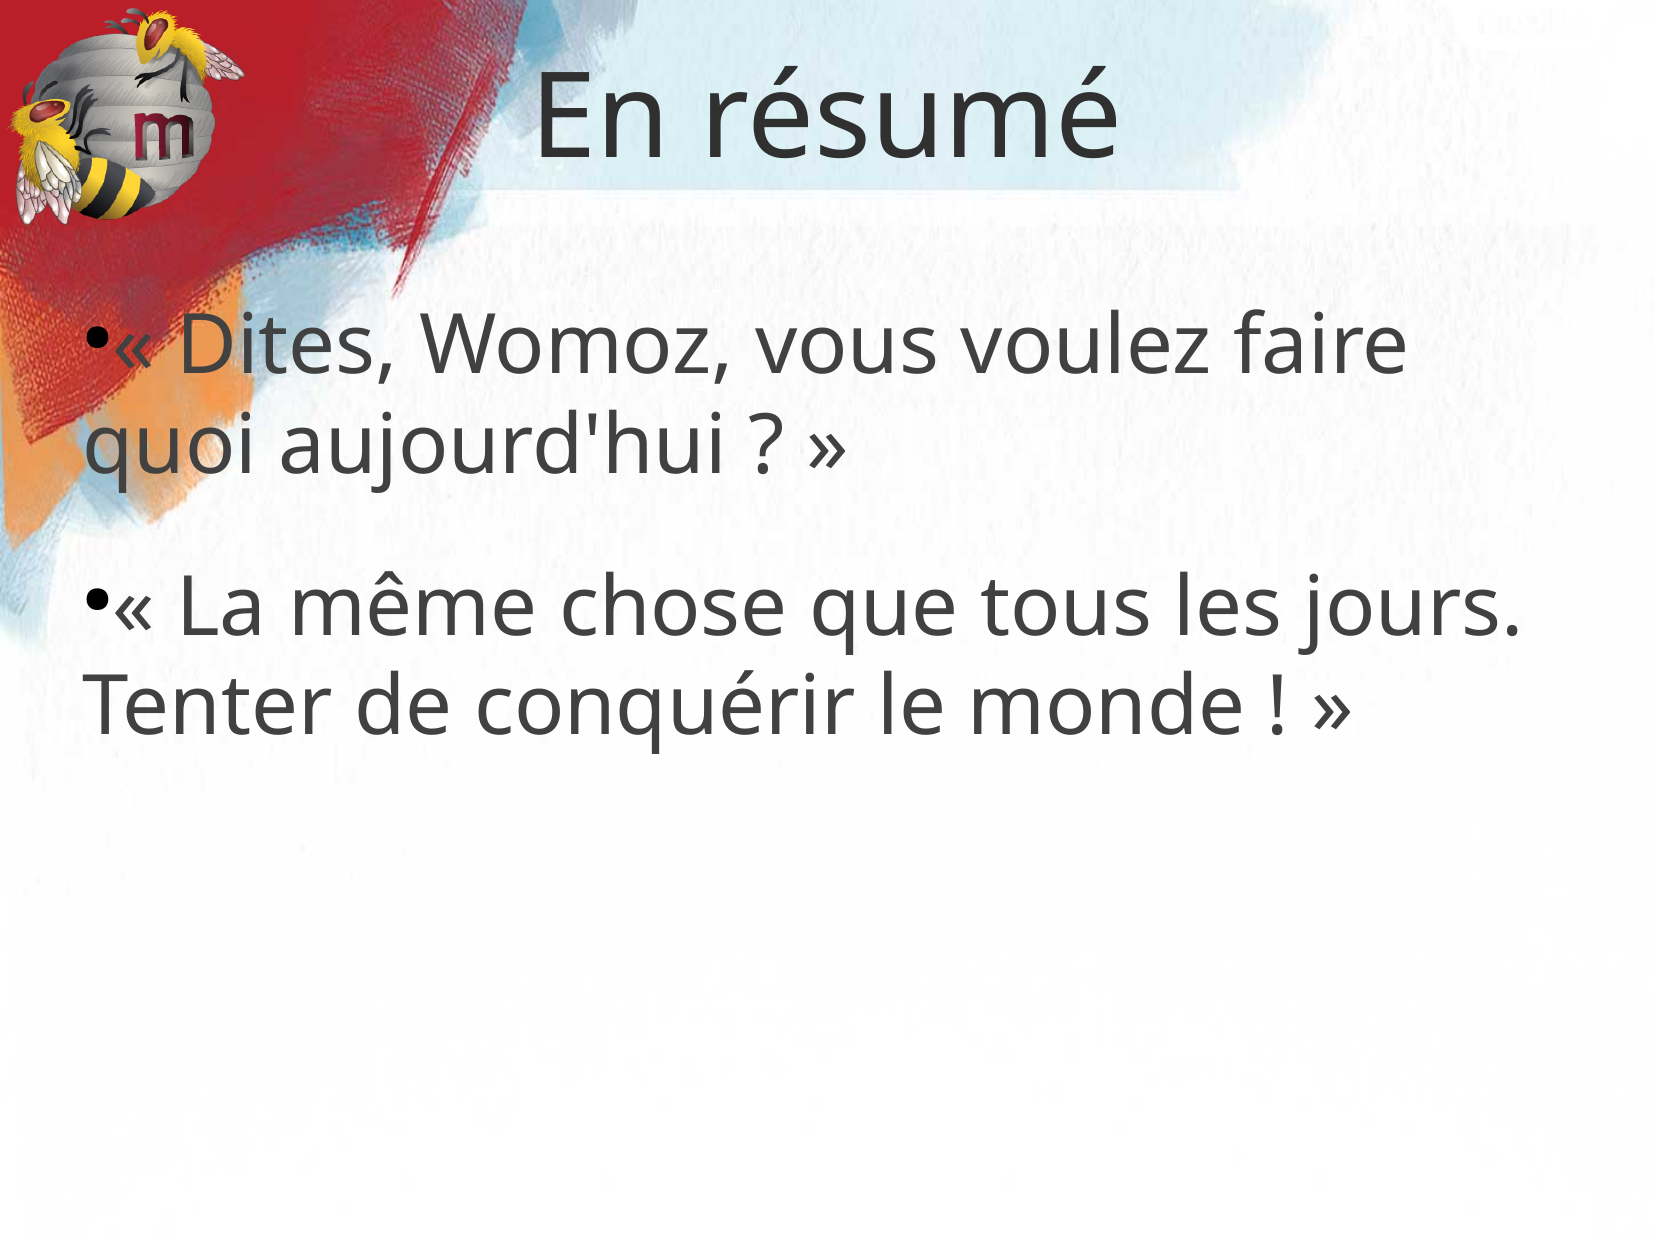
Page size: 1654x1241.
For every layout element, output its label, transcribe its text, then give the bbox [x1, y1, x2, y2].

list « Dites, Womoz, vous voulez faire quoi aujourd'hui ? » « La même chose que tous les jours. Tenter de conquérir le monde ! » [82, 290, 1571, 1010]
title En résumé [45, 30, 1609, 190]
picture [0, 0, 1654, 1241]
